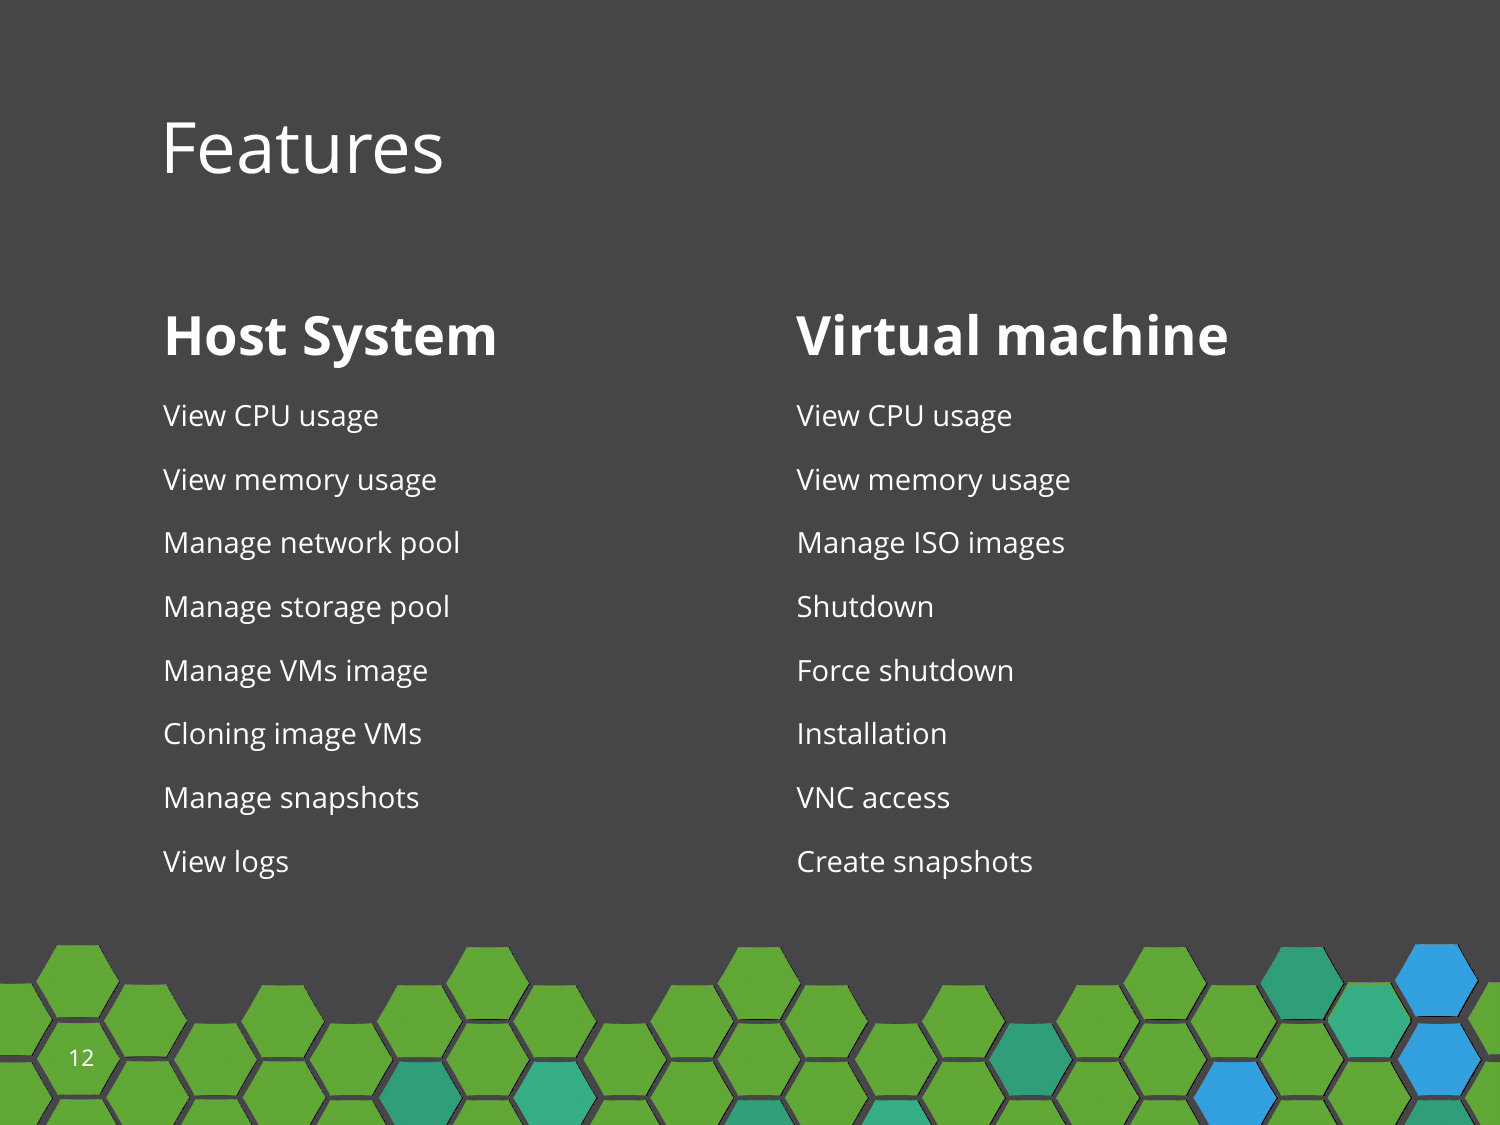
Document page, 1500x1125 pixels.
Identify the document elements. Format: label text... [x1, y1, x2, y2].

picture [0, 944, 1500, 1125]
title Features [135, 65, 1372, 228]
list Host System View CPU usage View memory usage Manage network pool Manage storage pool Manage VMs image Cloning image VMs Manage snapshots View logs [135, 297, 739, 951]
list Virtual machine View CPU usage View memory usage Manage ISO images Shutdown Force shutdown Installation VNC access Create snapshots [768, 297, 1372, 951]
